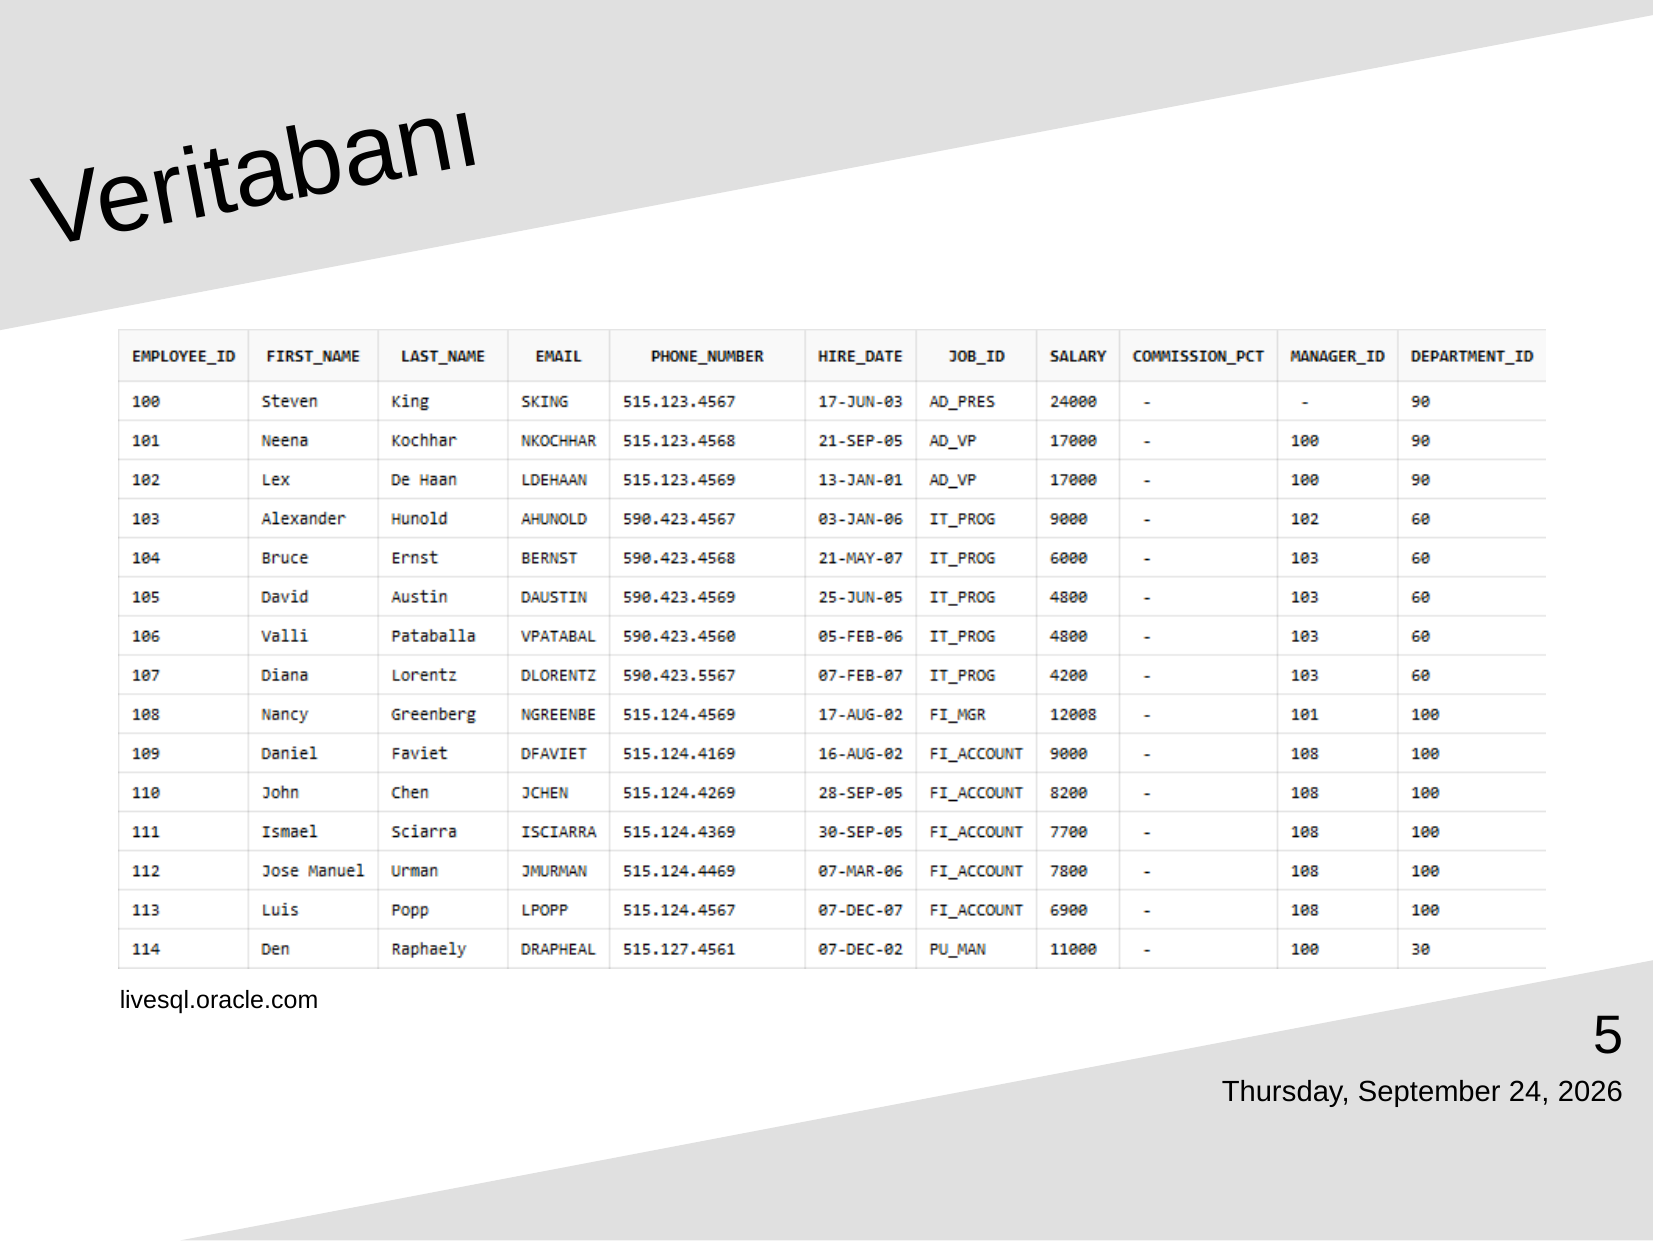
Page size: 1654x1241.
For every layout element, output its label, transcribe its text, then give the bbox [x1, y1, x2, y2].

text_box livesql.oracle.com [105, 978, 707, 1036]
picture [118, 329, 1546, 969]
title Veritabanı [16, 0, 1518, 315]
